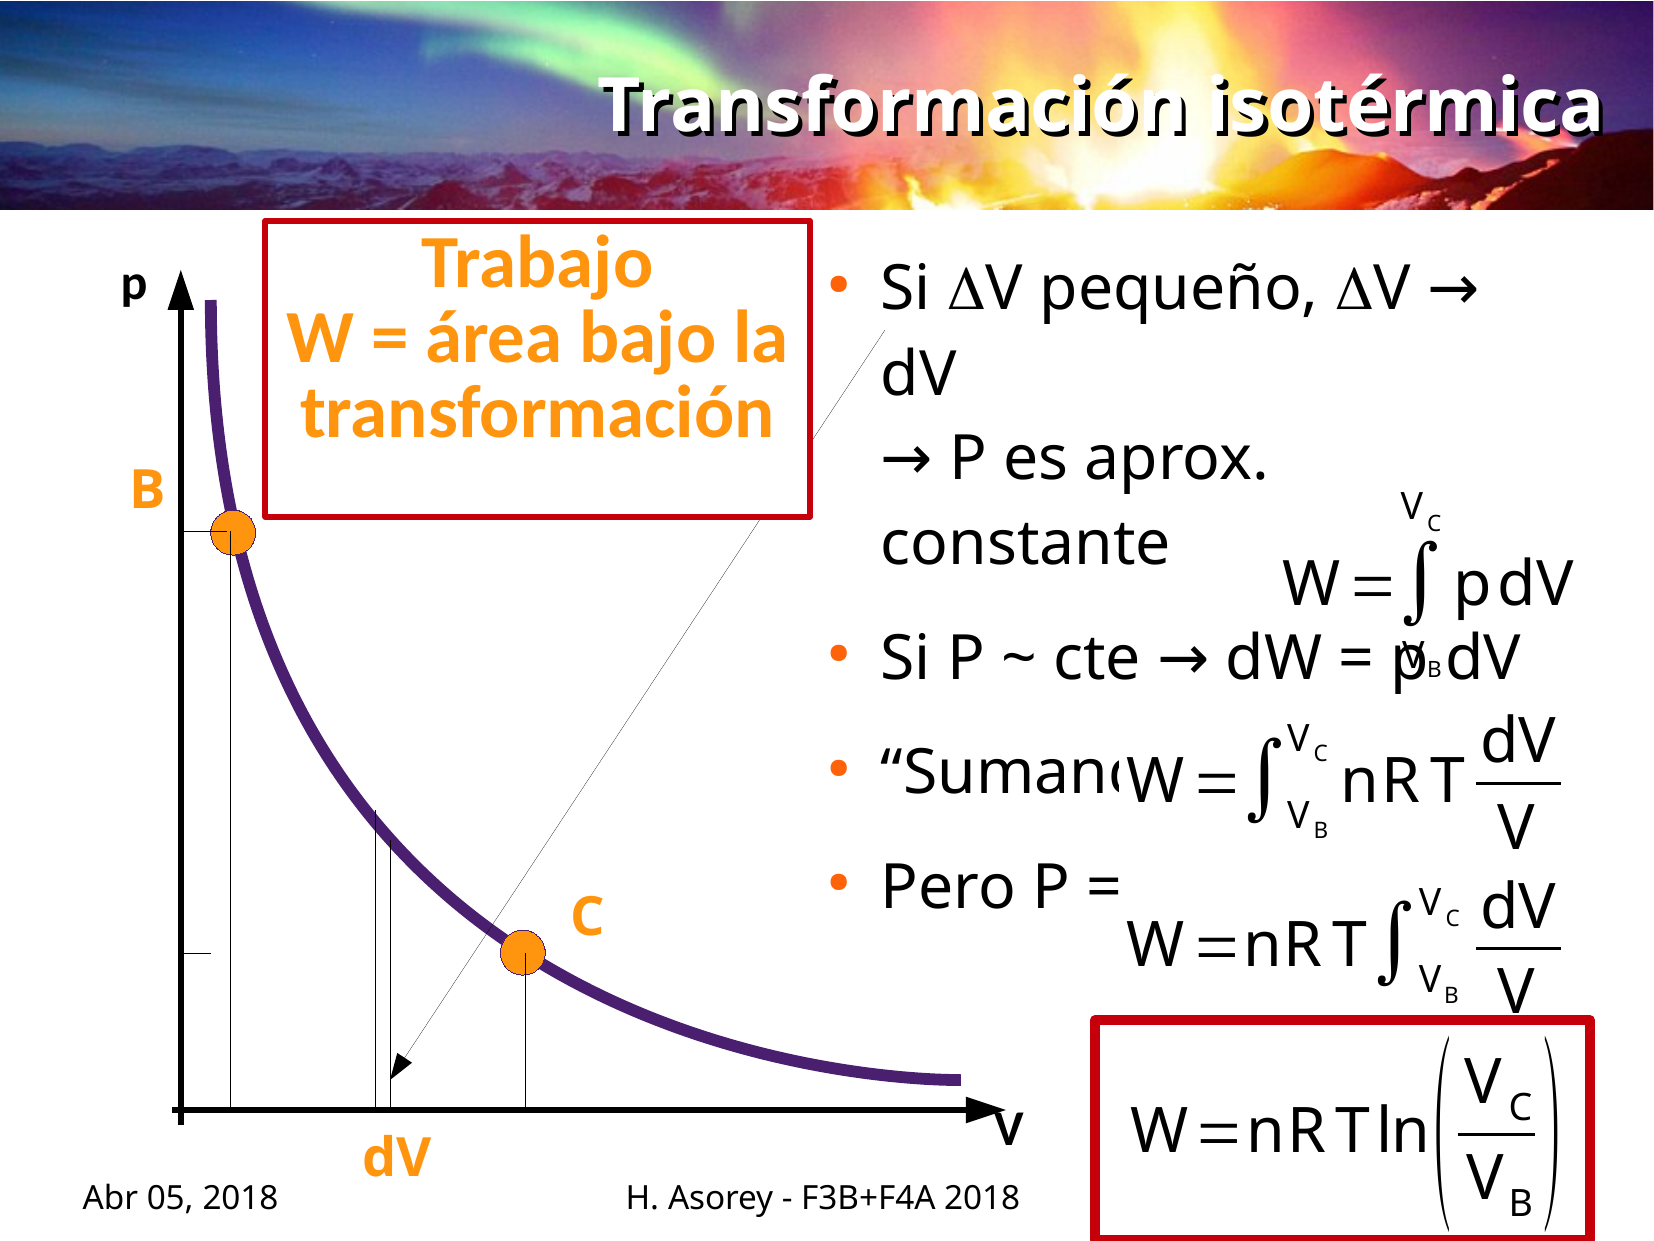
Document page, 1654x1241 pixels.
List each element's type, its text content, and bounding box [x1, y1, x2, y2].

text_box C [544, 870, 631, 959]
text_box [500, 930, 545, 976]
text_box V [979, 1129, 1039, 1177]
text_box p [105, 255, 163, 331]
text_box Trabajo W = área bajo la transformación [265, 220, 811, 517]
text_box [210, 510, 256, 556]
chart [1118, 1025, 1570, 1235]
title Transformación isotérmica [45, 15, 1606, 191]
text_box B [105, 443, 191, 532]
chart [1275, 483, 1582, 685]
list Si DV pequeño, DV → dV → P es aprox. constante Si P ~ cte → dW = p dV “Sumando”: Pero P = n R T / V: [810, 243, 1537, 1129]
picture [0, 1, 1654, 210]
chart [1118, 702, 1570, 1015]
text_box dV [330, 1111, 466, 1201]
